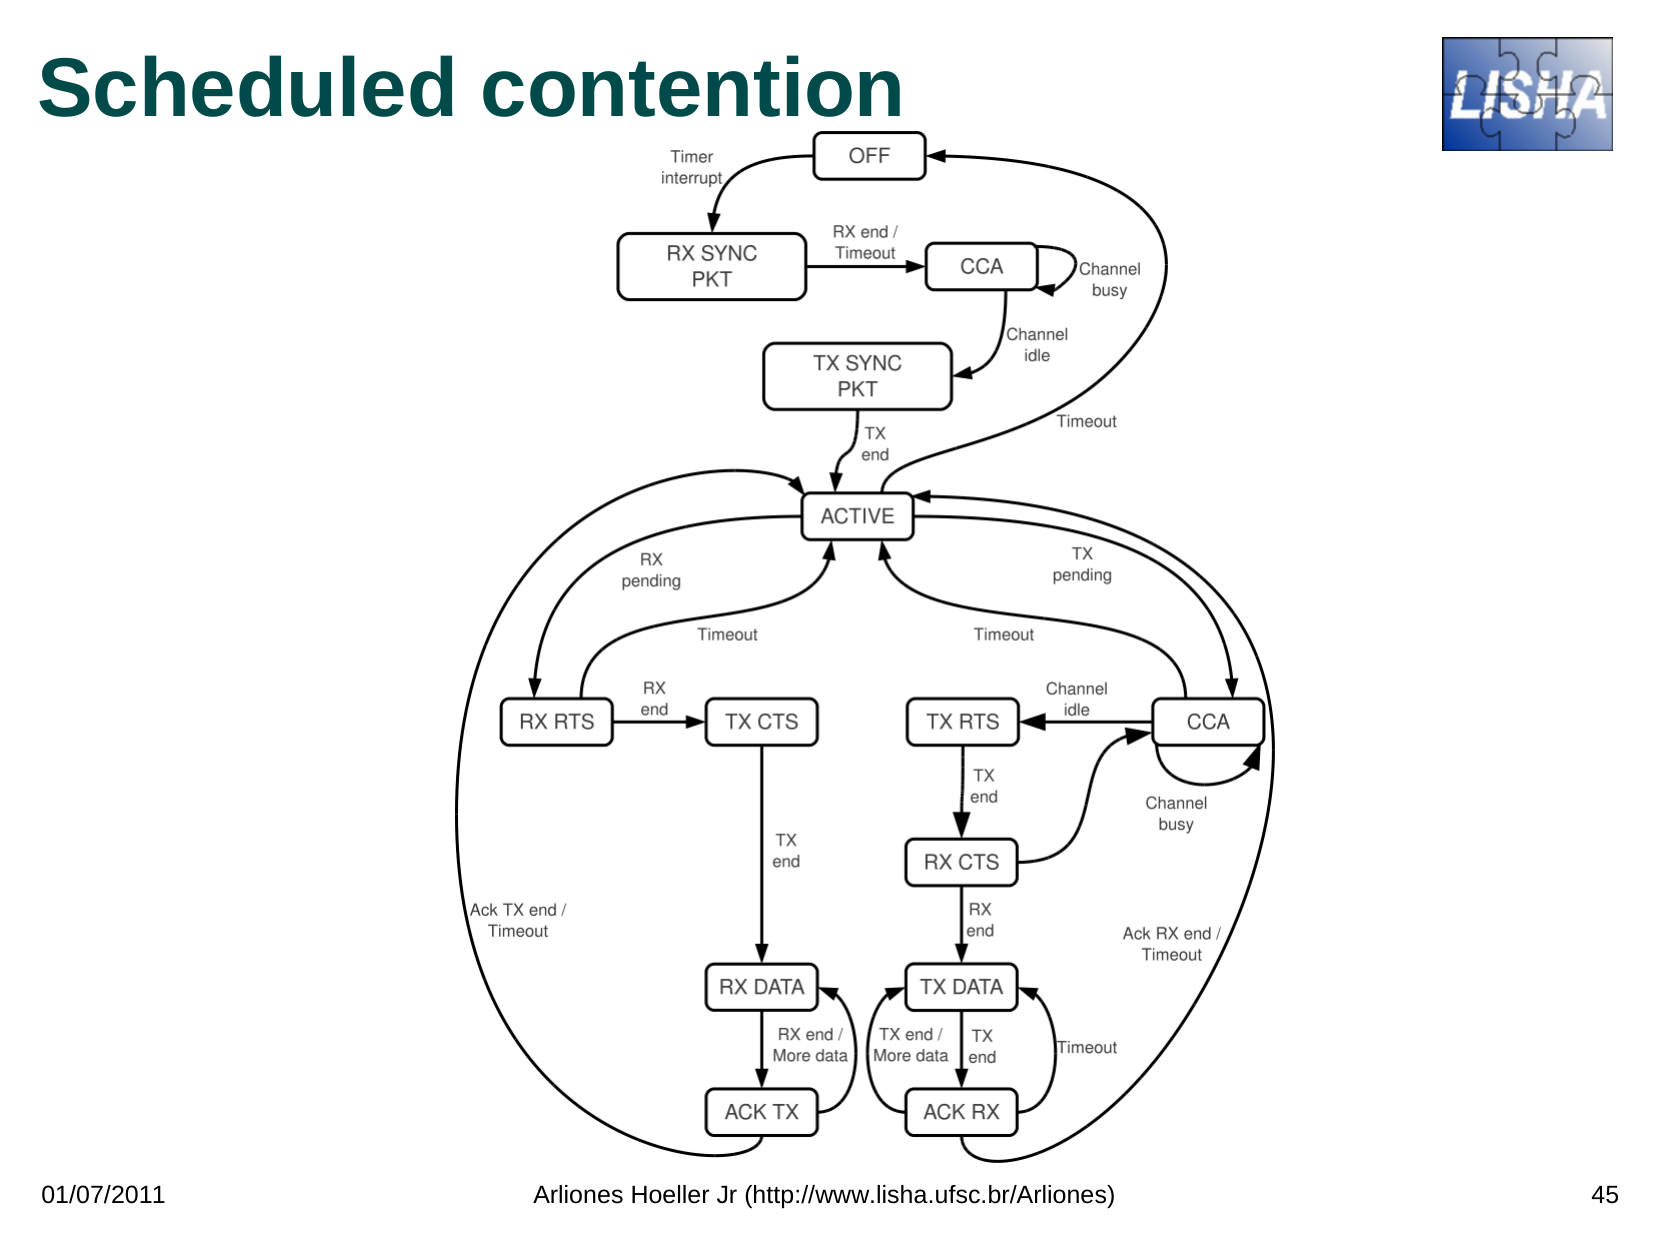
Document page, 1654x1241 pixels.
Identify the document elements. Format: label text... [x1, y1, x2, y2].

title Scheduled contention [37, 37, 1426, 151]
picture [447, 130, 1276, 1163]
picture [1442, 37, 1613, 151]
